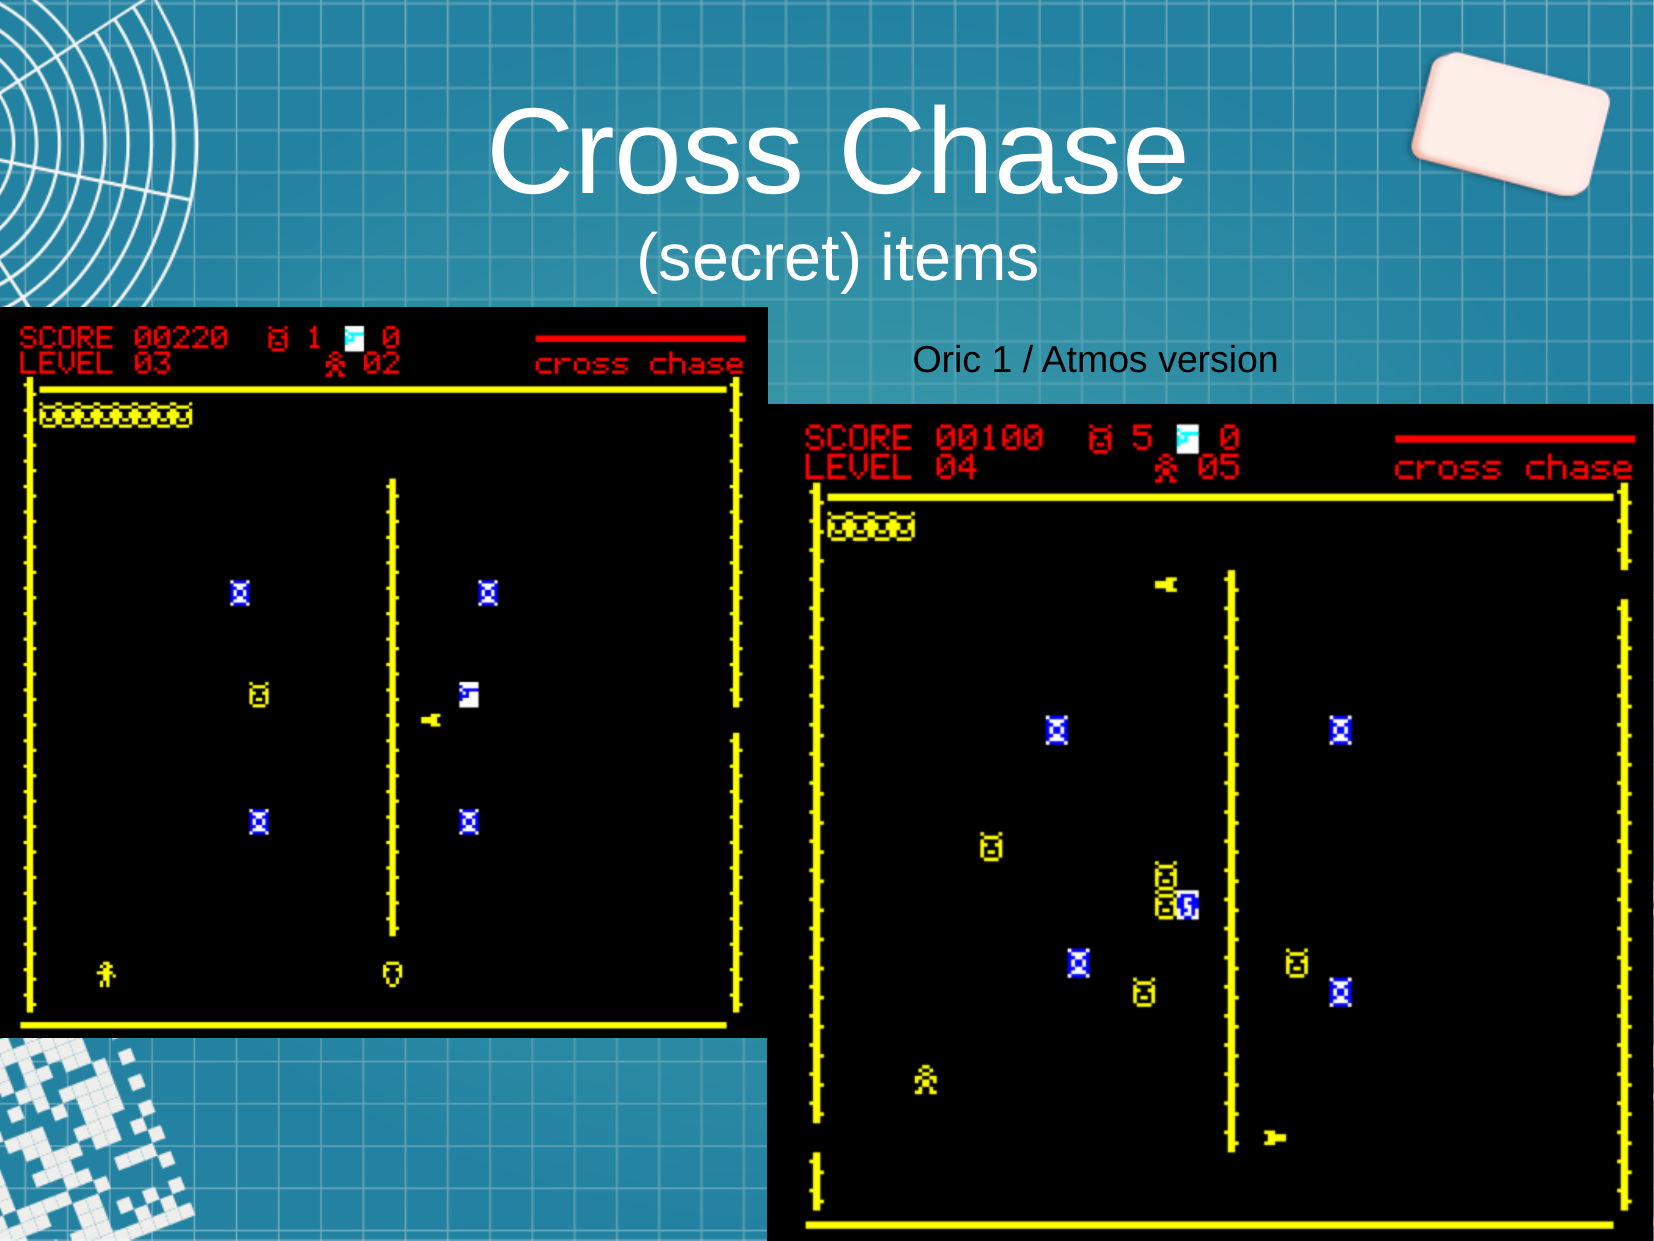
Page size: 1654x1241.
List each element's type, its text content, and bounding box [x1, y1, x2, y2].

text_box Oric 1 / Atmos version [897, 330, 1512, 388]
picture [0, 0, 1654, 1241]
title Cross Chase (secret) items [94, 47, 1583, 331]
